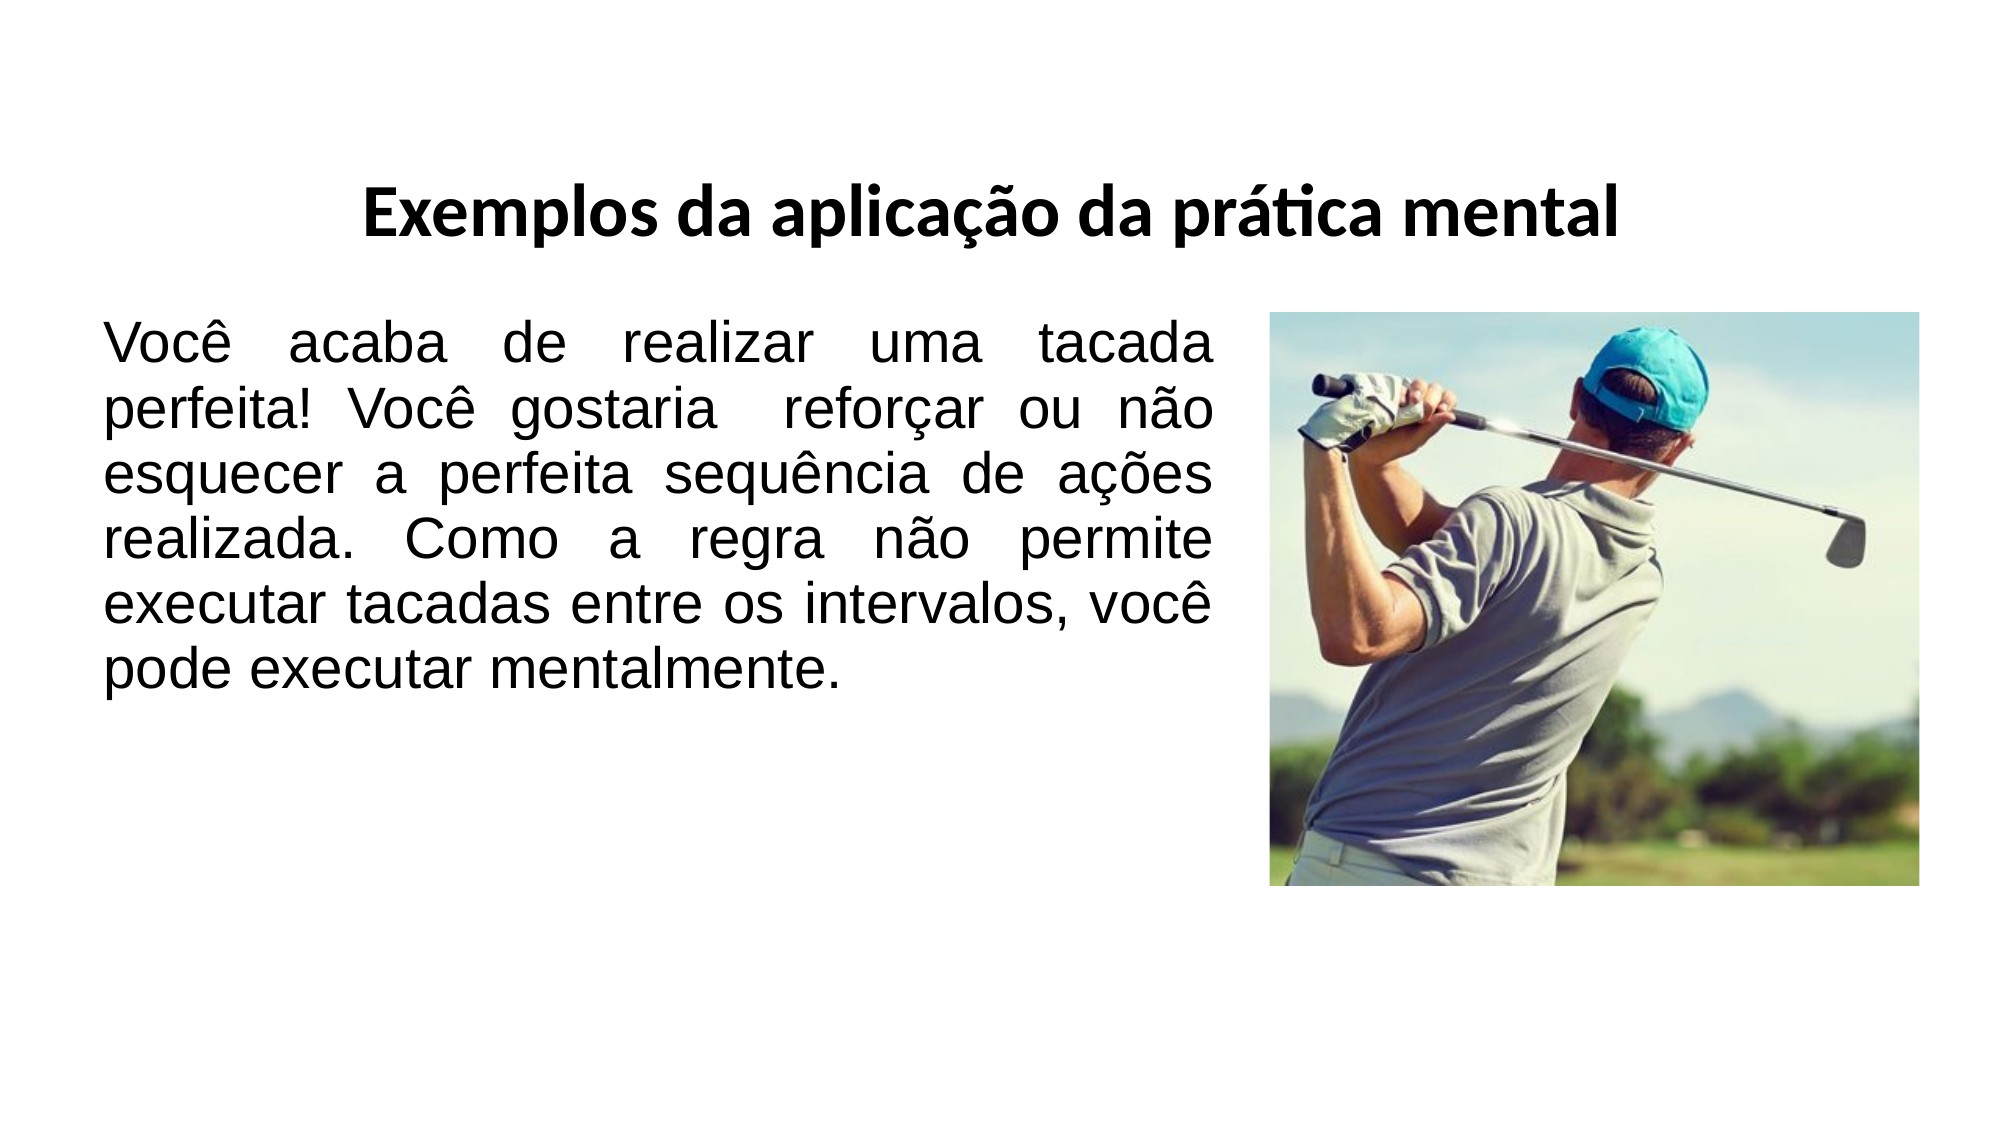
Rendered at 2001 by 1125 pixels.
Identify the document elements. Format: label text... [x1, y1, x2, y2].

title Exemplos da aplicação da prática mental [242, 21, 1743, 414]
picture [1269, 312, 1920, 886]
text_box Você acaba de realizar uma tacada perfeita! Você gostaria reforçar ou não esquecer a perfeita sequência de ações realizada. Como a regra não permite executar tacadas entre os intervalos, você pode executar mentalmente. [88, 302, 1241, 945]
